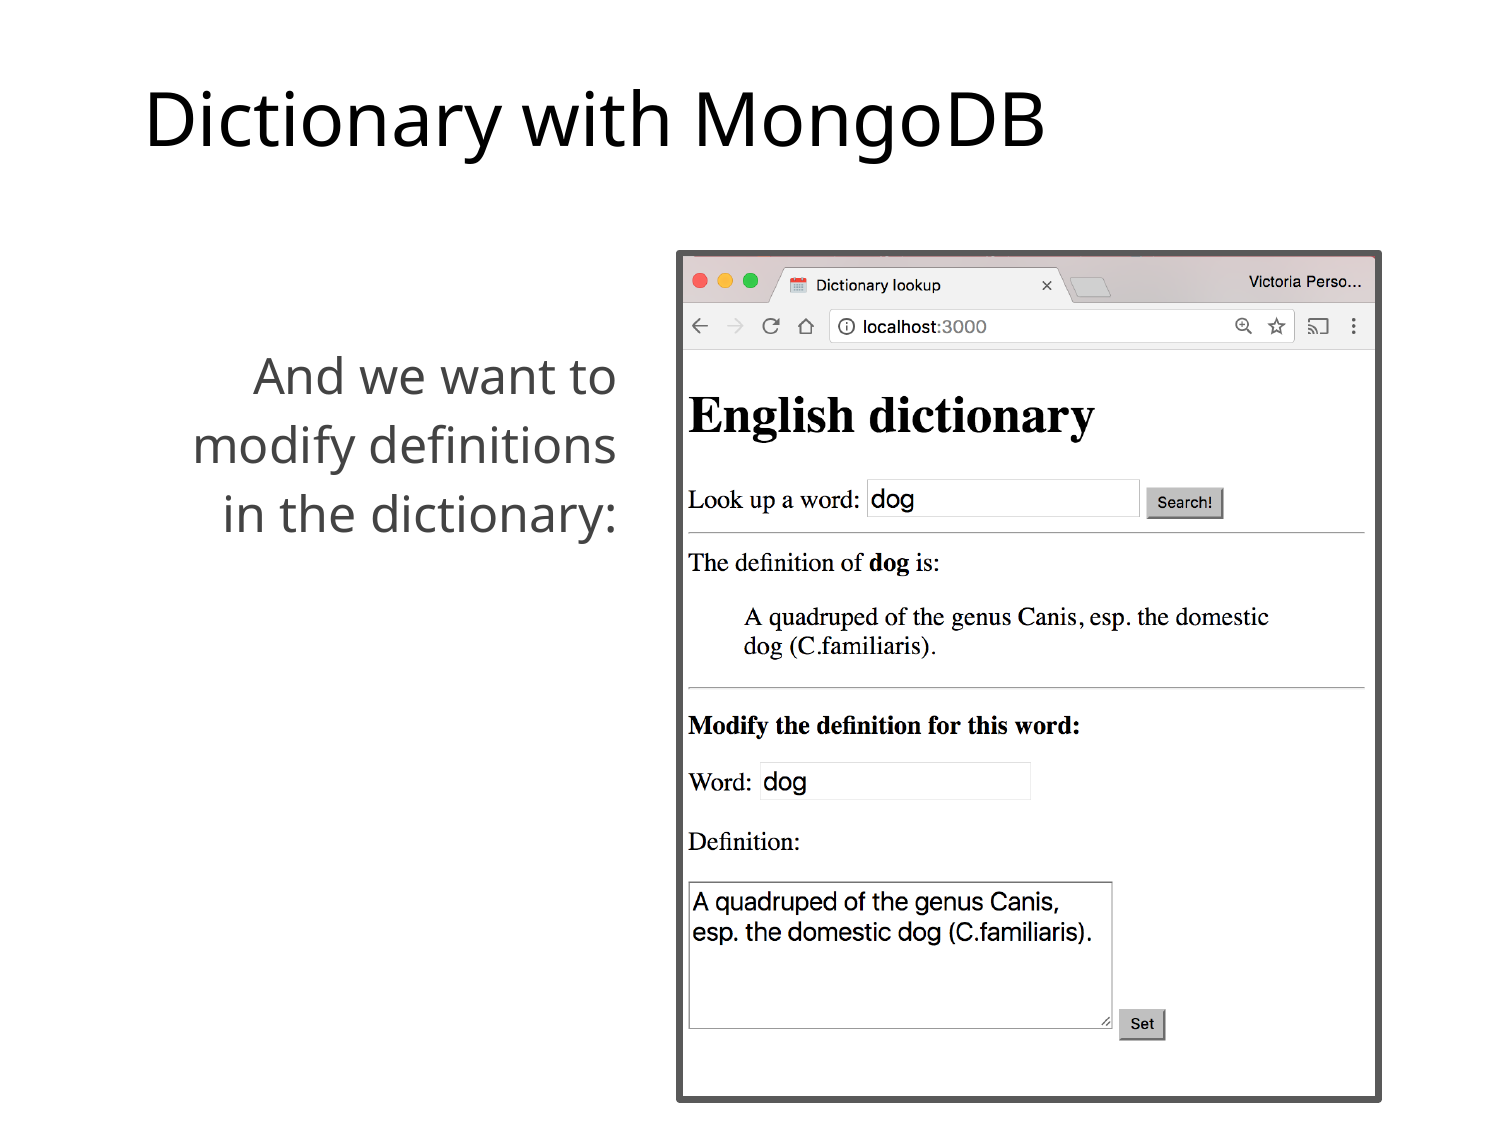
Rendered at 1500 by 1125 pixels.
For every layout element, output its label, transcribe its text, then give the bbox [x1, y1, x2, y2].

title Dictionary with MongoDB [128, 56, 1372, 183]
list And we want to modify definitions in the dictionary: [128, 320, 633, 805]
picture [682, 255, 1376, 1097]
